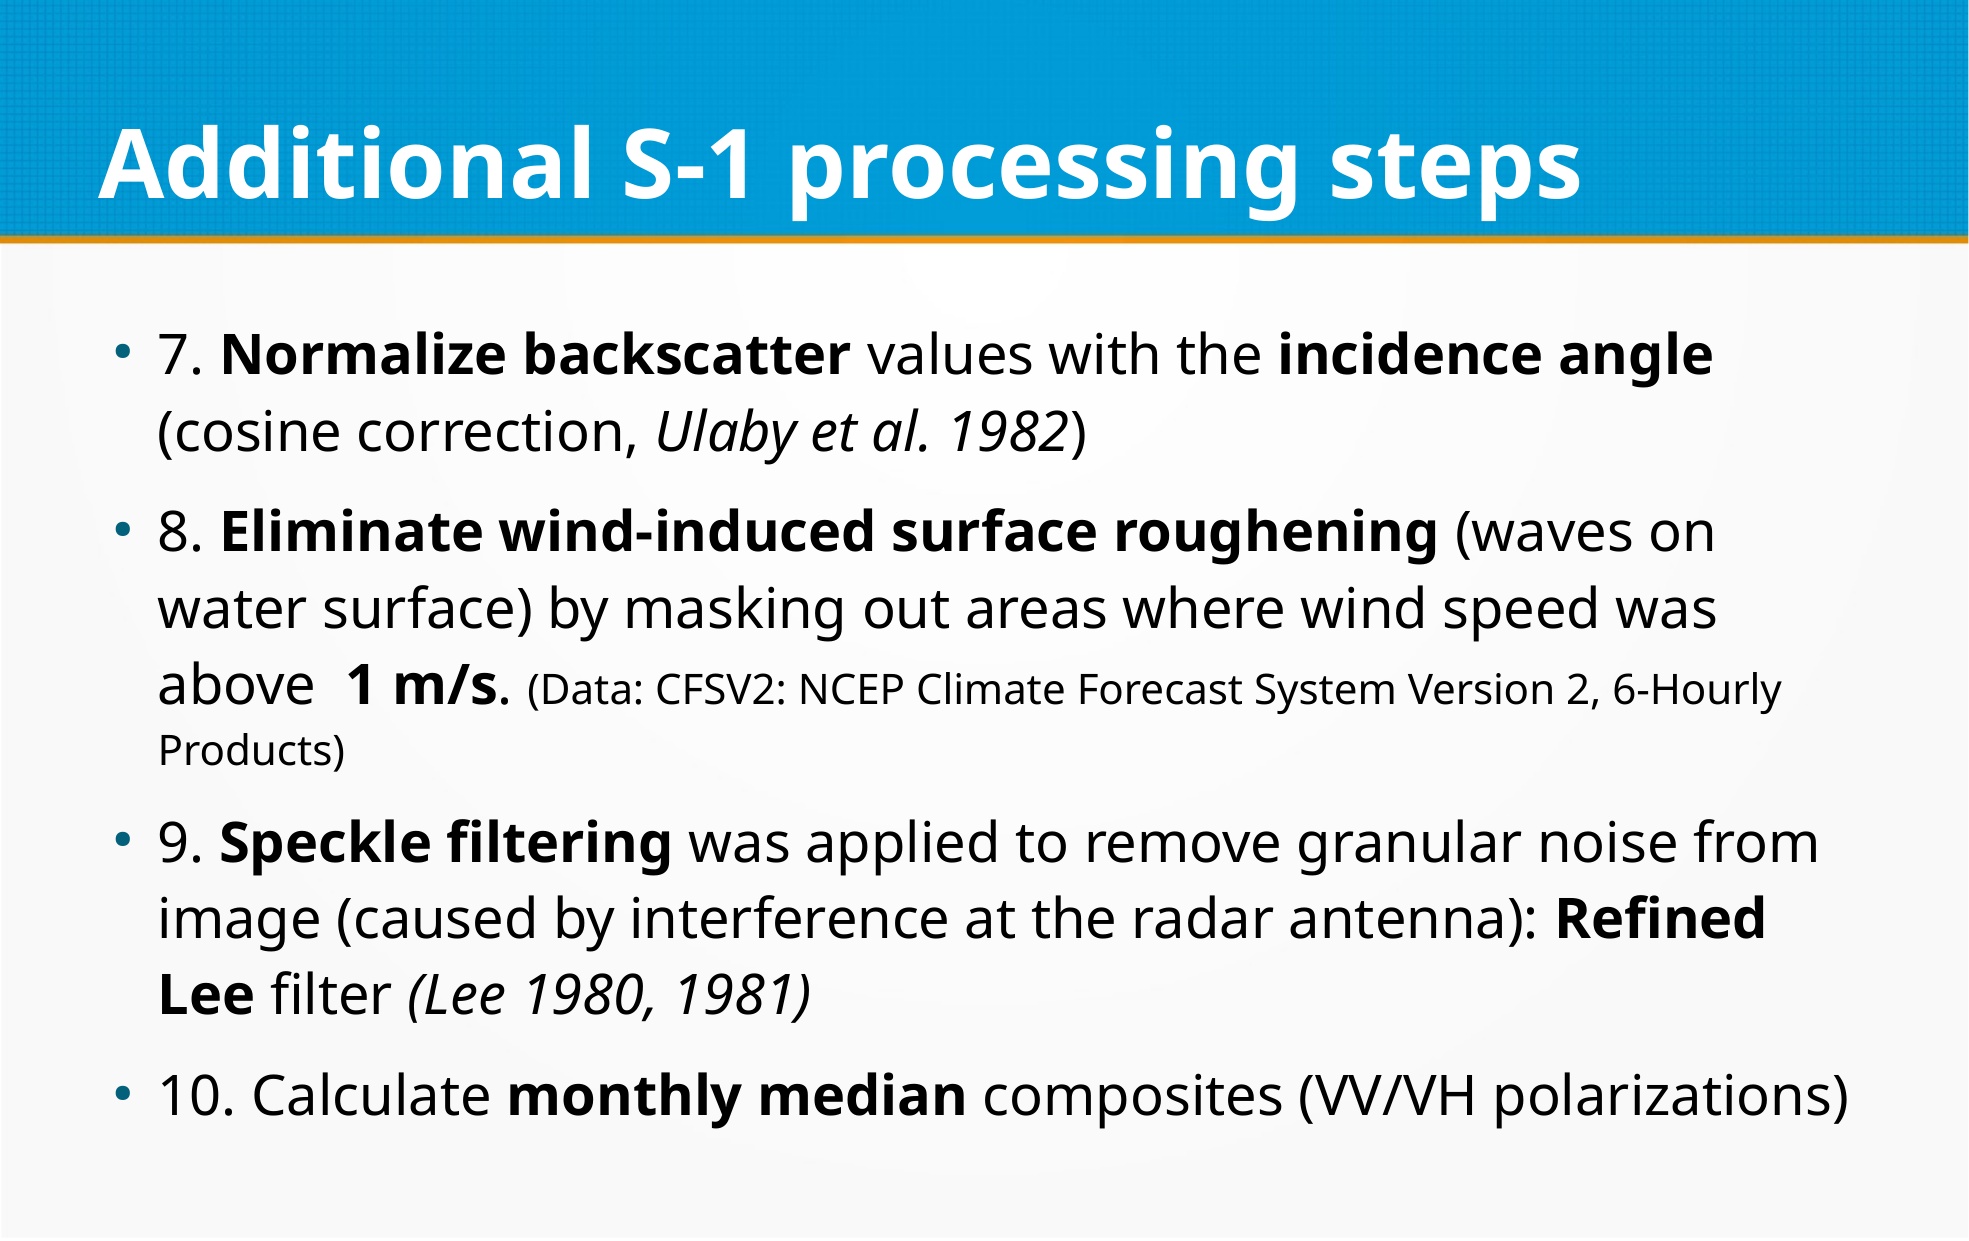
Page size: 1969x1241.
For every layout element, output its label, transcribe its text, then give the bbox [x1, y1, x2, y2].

picture [0, 233, 1969, 1241]
list 7. Normalize backscatter values with the incidence angle (cosine correction, Ulaby et al. 1982) 8. Eliminate wind-induced surface roughening (waves on water surface) by masking out areas where wind speed was above 1 m/s. (Data: CFSV2: NCEP Climate Forecast System Version 2, 6-Hourly Products) 9. Speckle filtering was applied to remove granular noise from image (caused by interference at the radar antenna): Refined Lee filter (Lee 1980, 1981) 10. Calculate monthly median composites (VV/VH polarizations) [98, 315, 1861, 1170]
title Additional S-1 processing steps [98, 19, 1870, 227]
